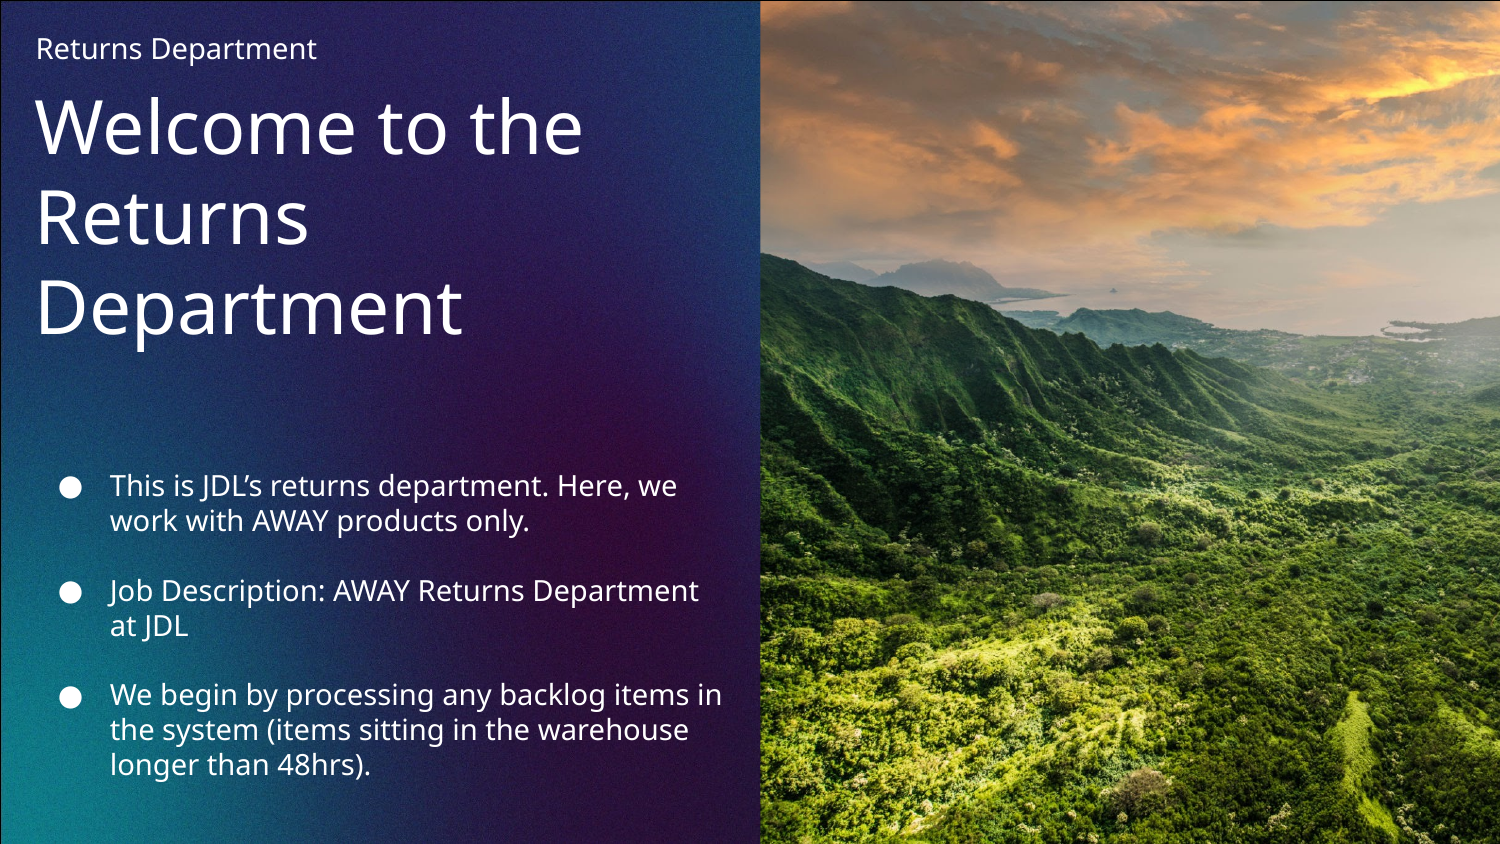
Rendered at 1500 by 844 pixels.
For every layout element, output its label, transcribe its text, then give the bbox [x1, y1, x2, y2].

title Welcome to the Returns Department [19, 64, 741, 410]
list This is JDL’s returns department. Here, we work with AWAY products only. Job Description: AWAY Returns Department at JDL We begin by processing any backlog items in the system (items sitting in the warehouse longer than 48hrs). [19, 509, 741, 797]
subtitle Returns Department [20, 15, 624, 67]
picture [3, 1, 1500, 844]
